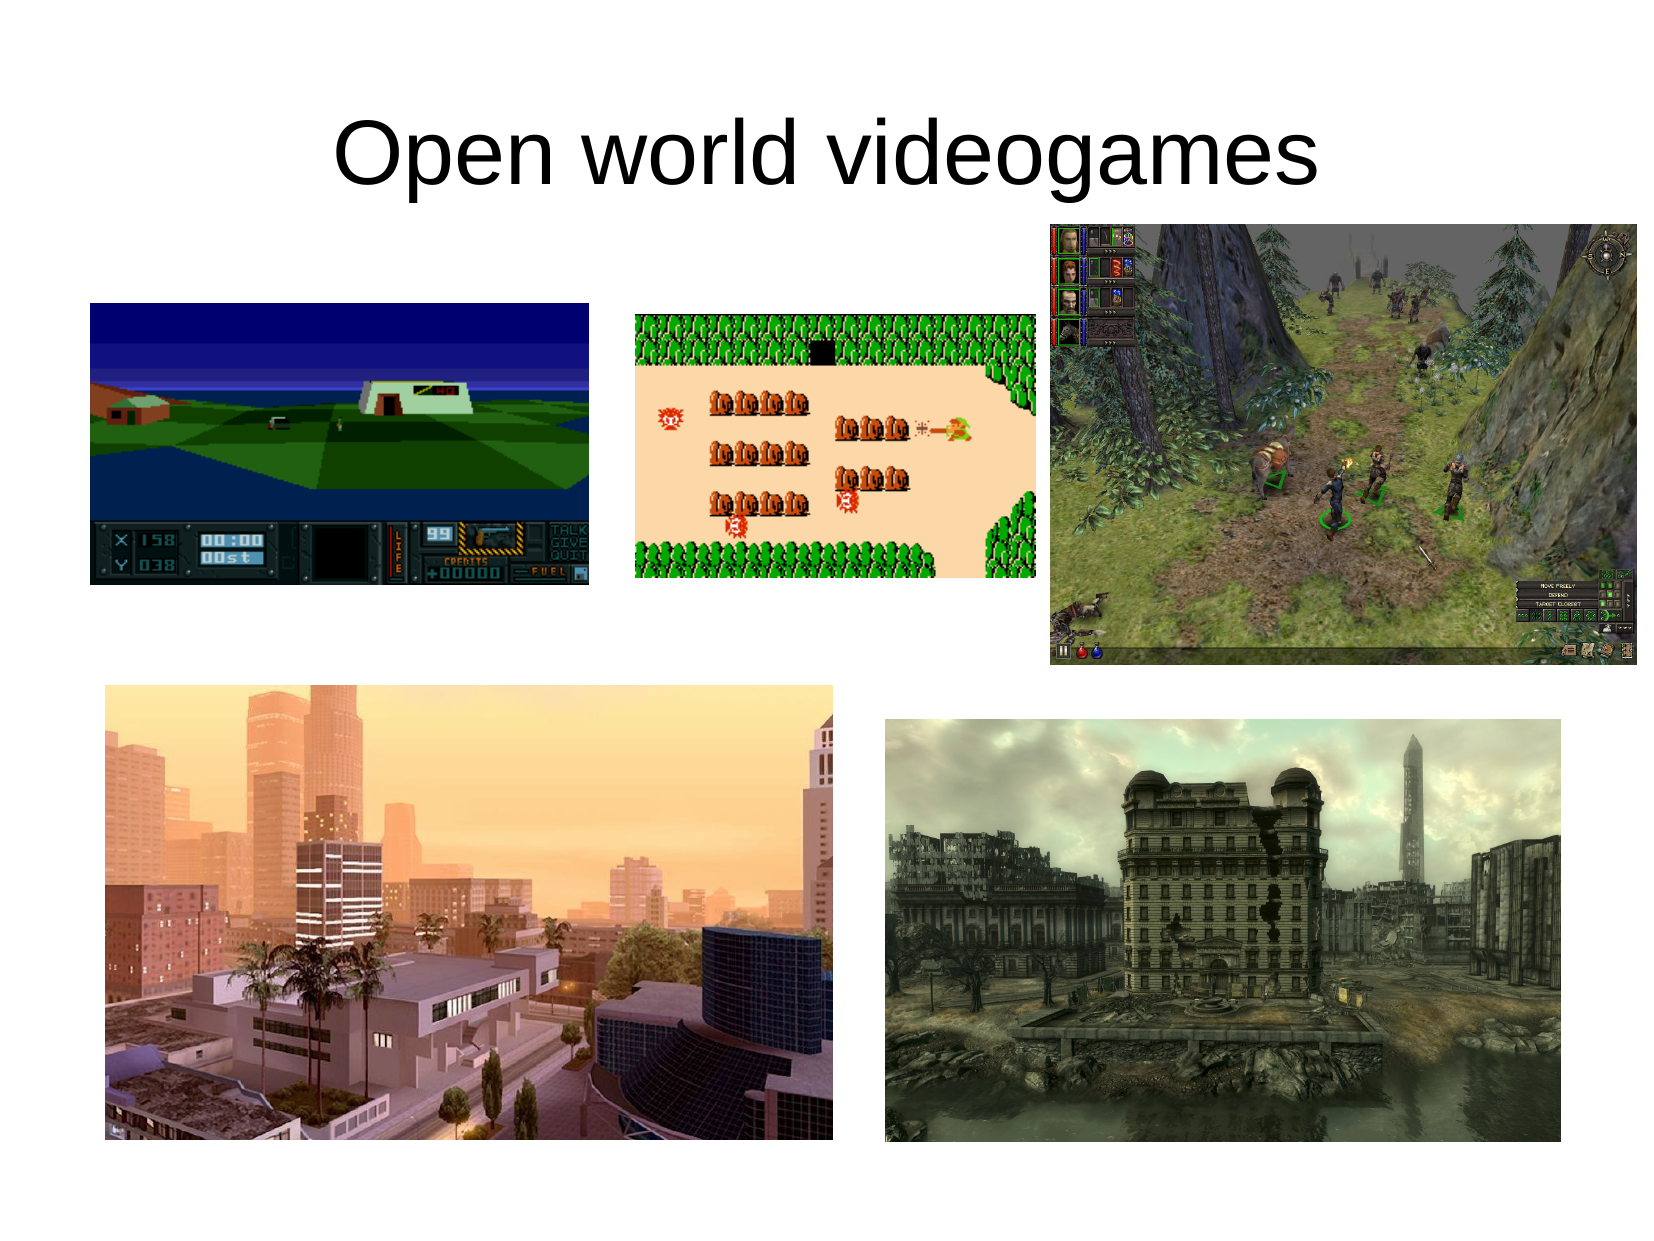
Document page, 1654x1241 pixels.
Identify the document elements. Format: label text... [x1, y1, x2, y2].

picture [885, 719, 1561, 1142]
picture [90, 303, 589, 586]
title Open world videogames [82, 49, 1571, 257]
picture [635, 314, 1036, 578]
picture [105, 685, 833, 1141]
picture [1050, 224, 1637, 665]
